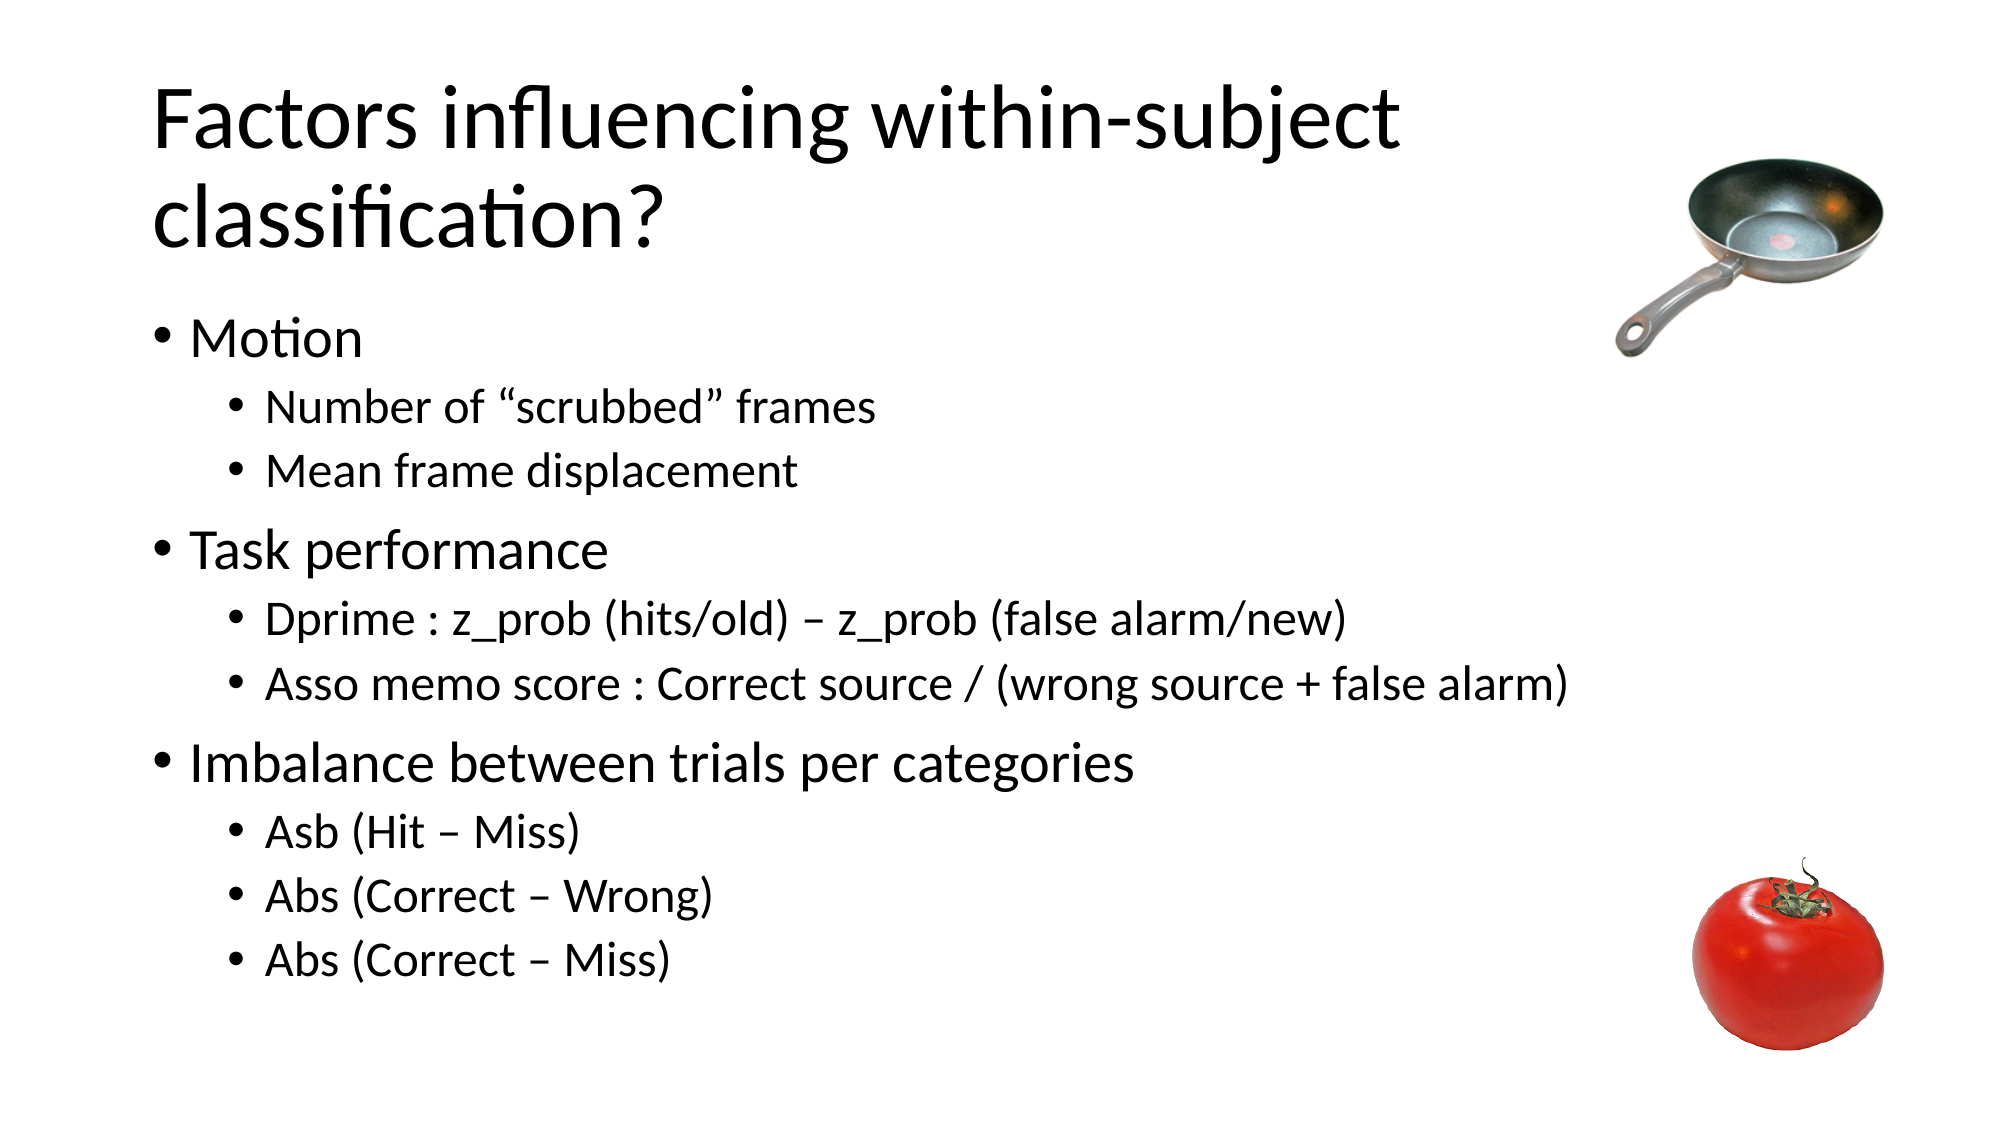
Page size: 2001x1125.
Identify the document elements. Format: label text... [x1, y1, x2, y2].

picture [1676, 844, 1898, 1066]
title Factors influencing within-subject classification? [137, 59, 1863, 278]
picture [1603, 111, 1898, 406]
list Motion Number of “scrubbed” frames Mean frame displacement Task performance Dprime : z_prob (hits/old) – z_prob (false alarm/new) Asso memo score : Correct source / (wrong source + false alarm) Imbalance between trials per categories Asb (Hit – Miss) Abs (Correct – Wrong) Abs (Correct – Miss) [137, 299, 1863, 1014]
